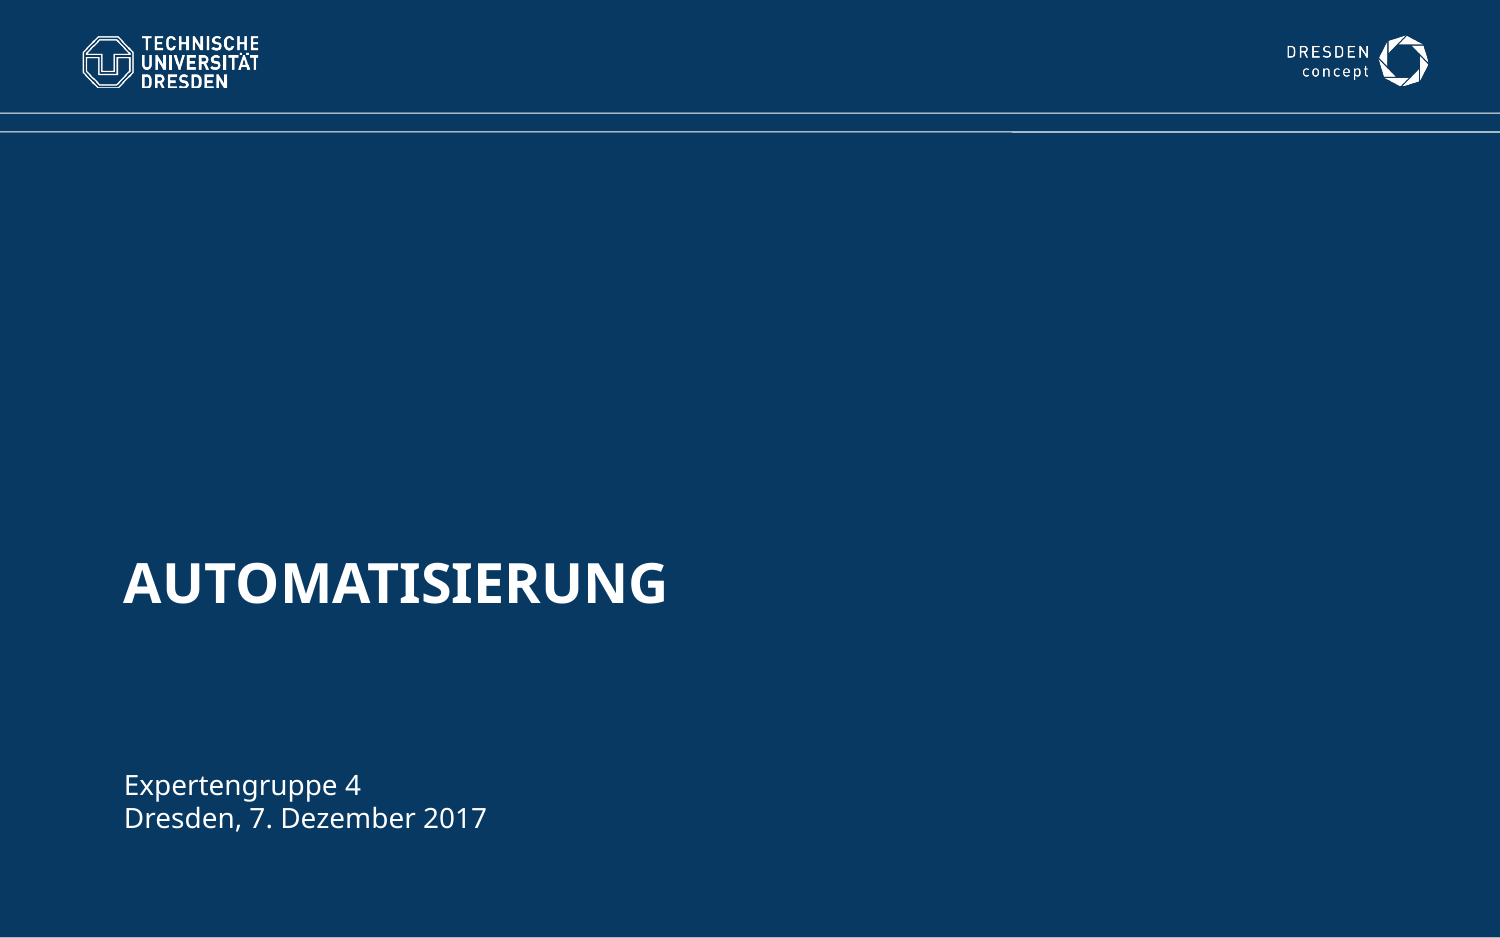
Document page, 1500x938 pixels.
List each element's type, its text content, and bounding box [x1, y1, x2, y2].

list Automatisierung [123, 547, 1409, 755]
text_box Expertengruppe 4 Dresden, 7. Dezember 2017 [123, 767, 697, 835]
